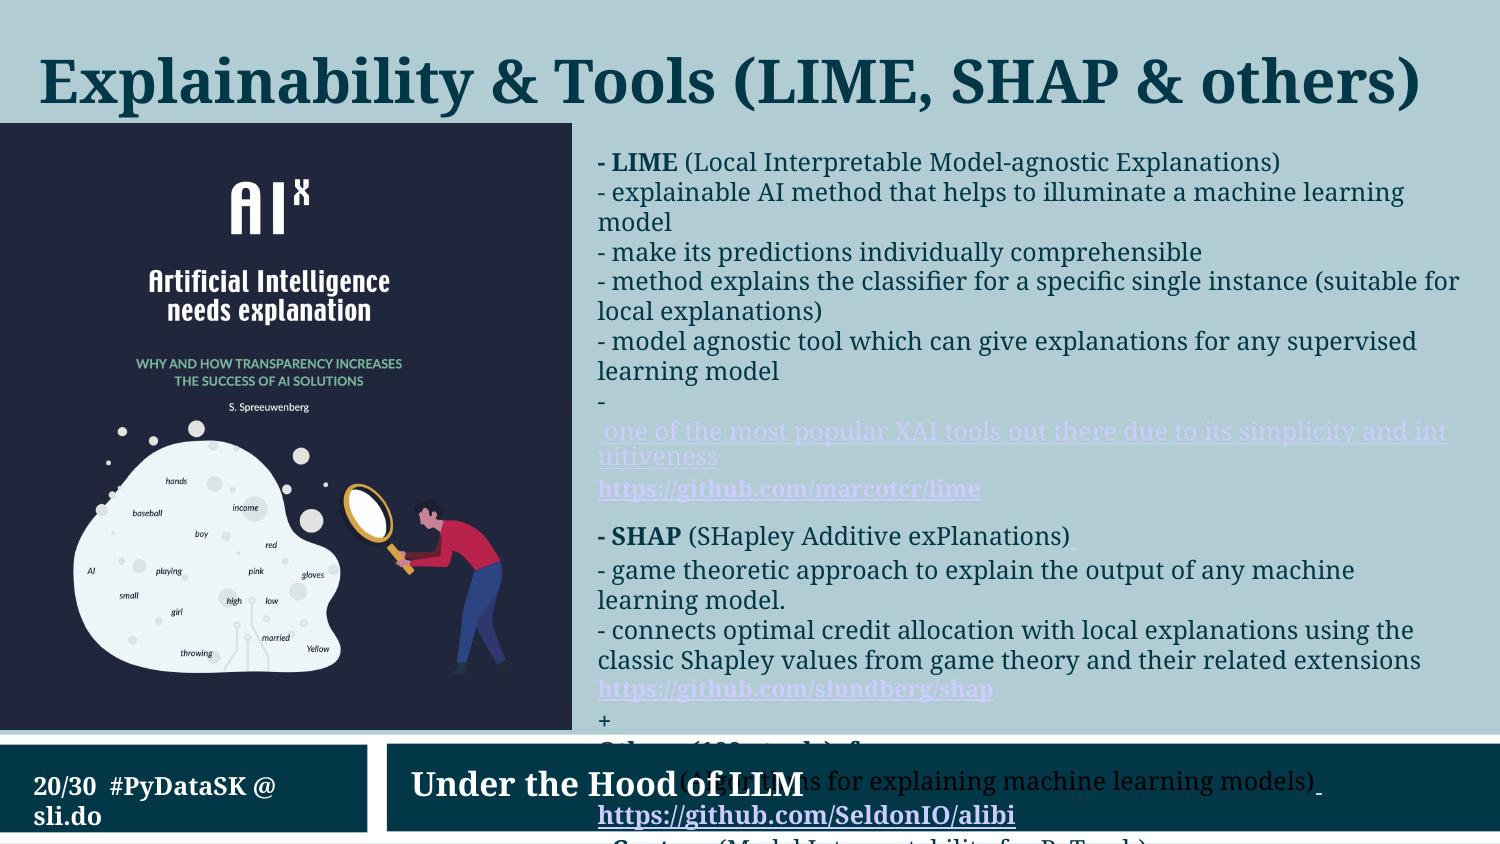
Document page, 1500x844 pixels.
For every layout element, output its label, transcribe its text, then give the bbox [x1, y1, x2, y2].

text_box Explainability & Tools (LIME, SHAP & others) [28, 18, 1471, 141]
text_box Under the Hood of LLM [400, 740, 1500, 826]
text_box - LIME (Local Interpretable Model-agnostic Explanations) - explainable AI method that helps to illuminate a machine learning model - make its predictions individually comprehensible - method explains the classifier for a specific single instance (suitable for local explanations) - model agnostic tool which can give explanations for any supervised learning model - one of the most popular XAI tools out there due to its simplicity and intuitiveness https://github.com/marcotcr/lime - SHAP (SHapley Additive exPlanations) - game theoretic approach to explain the output of any machine learning model. - connects optimal credit allocation with local explanations using the classic Shapley values from game theory and their related extensions https://github.com/slundberg/shap + Others (100+ tools), f.e.: - Alibi (Algorithms for explaining machine learning models) https://github.com/SeldonIO/alibi - Captum (Model Interpretability for PyTorch) https://captum.ai/ [586, 140, 1475, 709]
text_box 20/30 #PyDataSK @ sli.do [22, 764, 362, 808]
picture [0, 123, 572, 730]
